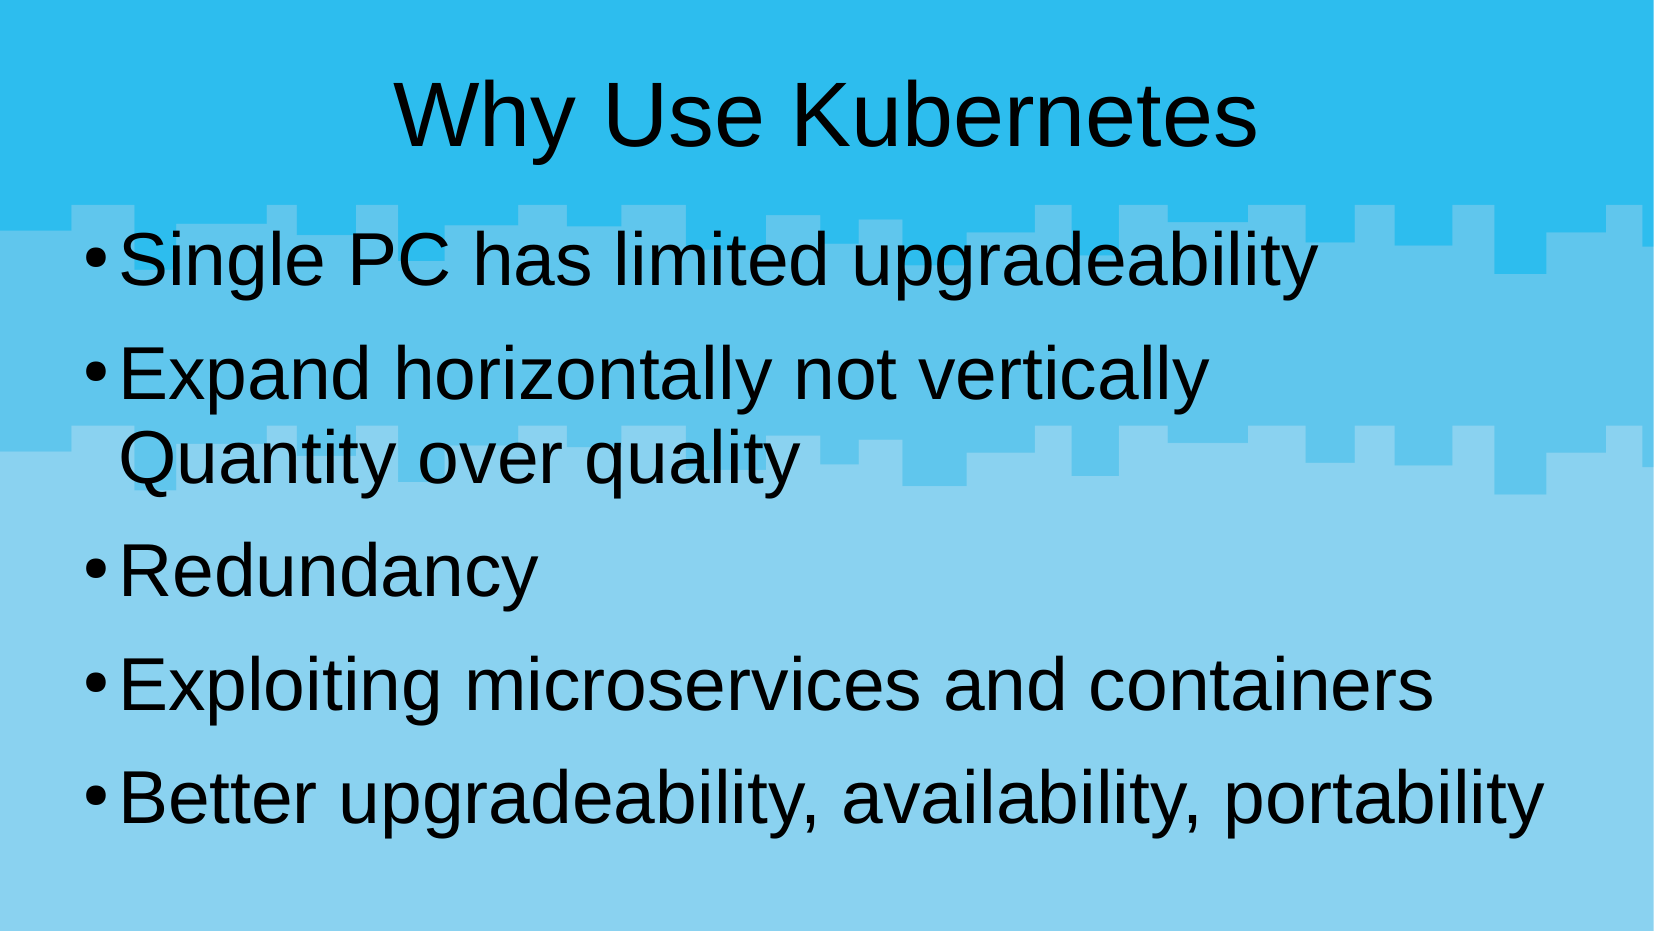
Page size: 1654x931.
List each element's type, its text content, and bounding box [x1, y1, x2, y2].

subtitle Single PC has limited upgradeability Expand horizontally not vertically Quantity over quality Redundancy Exploiting microservices and containers Better upgradeability, availability, portability [82, 217, 1571, 857]
title Why Use Kubernetes [82, 37, 1571, 193]
picture [0, 0, 1654, 931]
